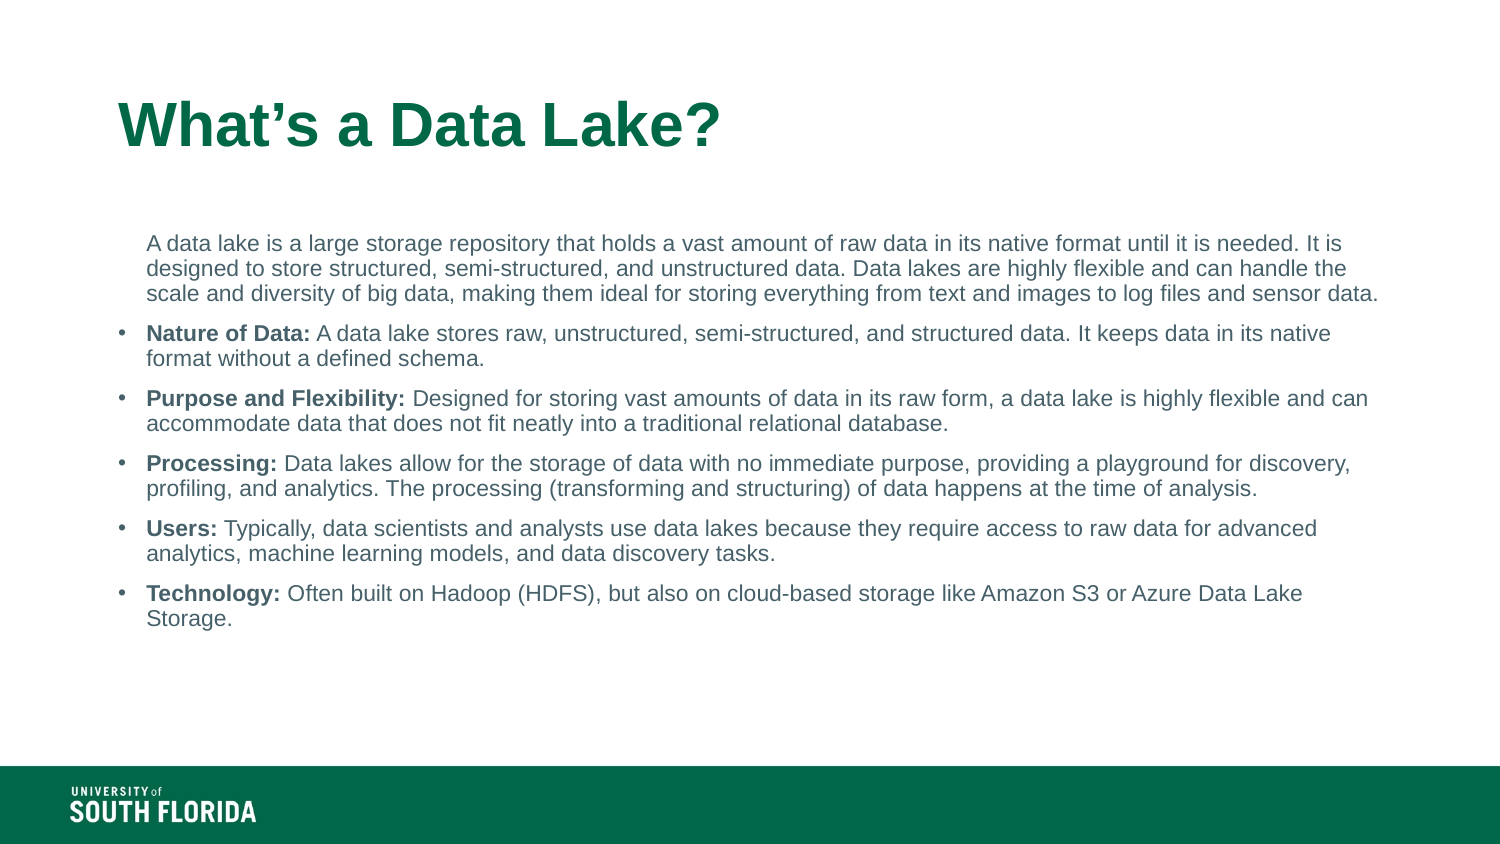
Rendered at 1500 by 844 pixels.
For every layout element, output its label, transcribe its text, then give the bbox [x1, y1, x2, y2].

title What’s a Data Lake? [103, 44, 1397, 208]
list A data lake is a large storage repository that holds a vast amount of raw data in its native format until it is needed. It is designed to store structured, semi-structured, and unstructured data. Data lakes are highly flexible and can handle the scale and diversity of big data, making them ideal for storing everything from text and images to log files and sensor data. Nature of Data: A data lake stores raw, unstructured, semi-structured, and structured data. It keeps data in its native format without a defined schema. Purpose and Flexibility: Designed for storing vast amounts of data in its raw form, a data lake is highly flexible and can accommodate data that does not fit neatly into a traditional relational database. Processing: Data lakes allow for the storage of data with no immediate purpose, providing a playground for discovery, profiling, and analytics. The processing (transforming and structuring) of data happens at the time of analysis. Users: Typically, data scientists and analysts use data lakes because they require access to raw data for advanced analytics, machine learning models, and data discovery tasks. Technology: Often built on Hadoop (HDFS), but also on cloud-based storage like Amazon S3 or Azure Data Lake Storage. [103, 224, 1397, 760]
picture [0, 0, 1500, 844]
